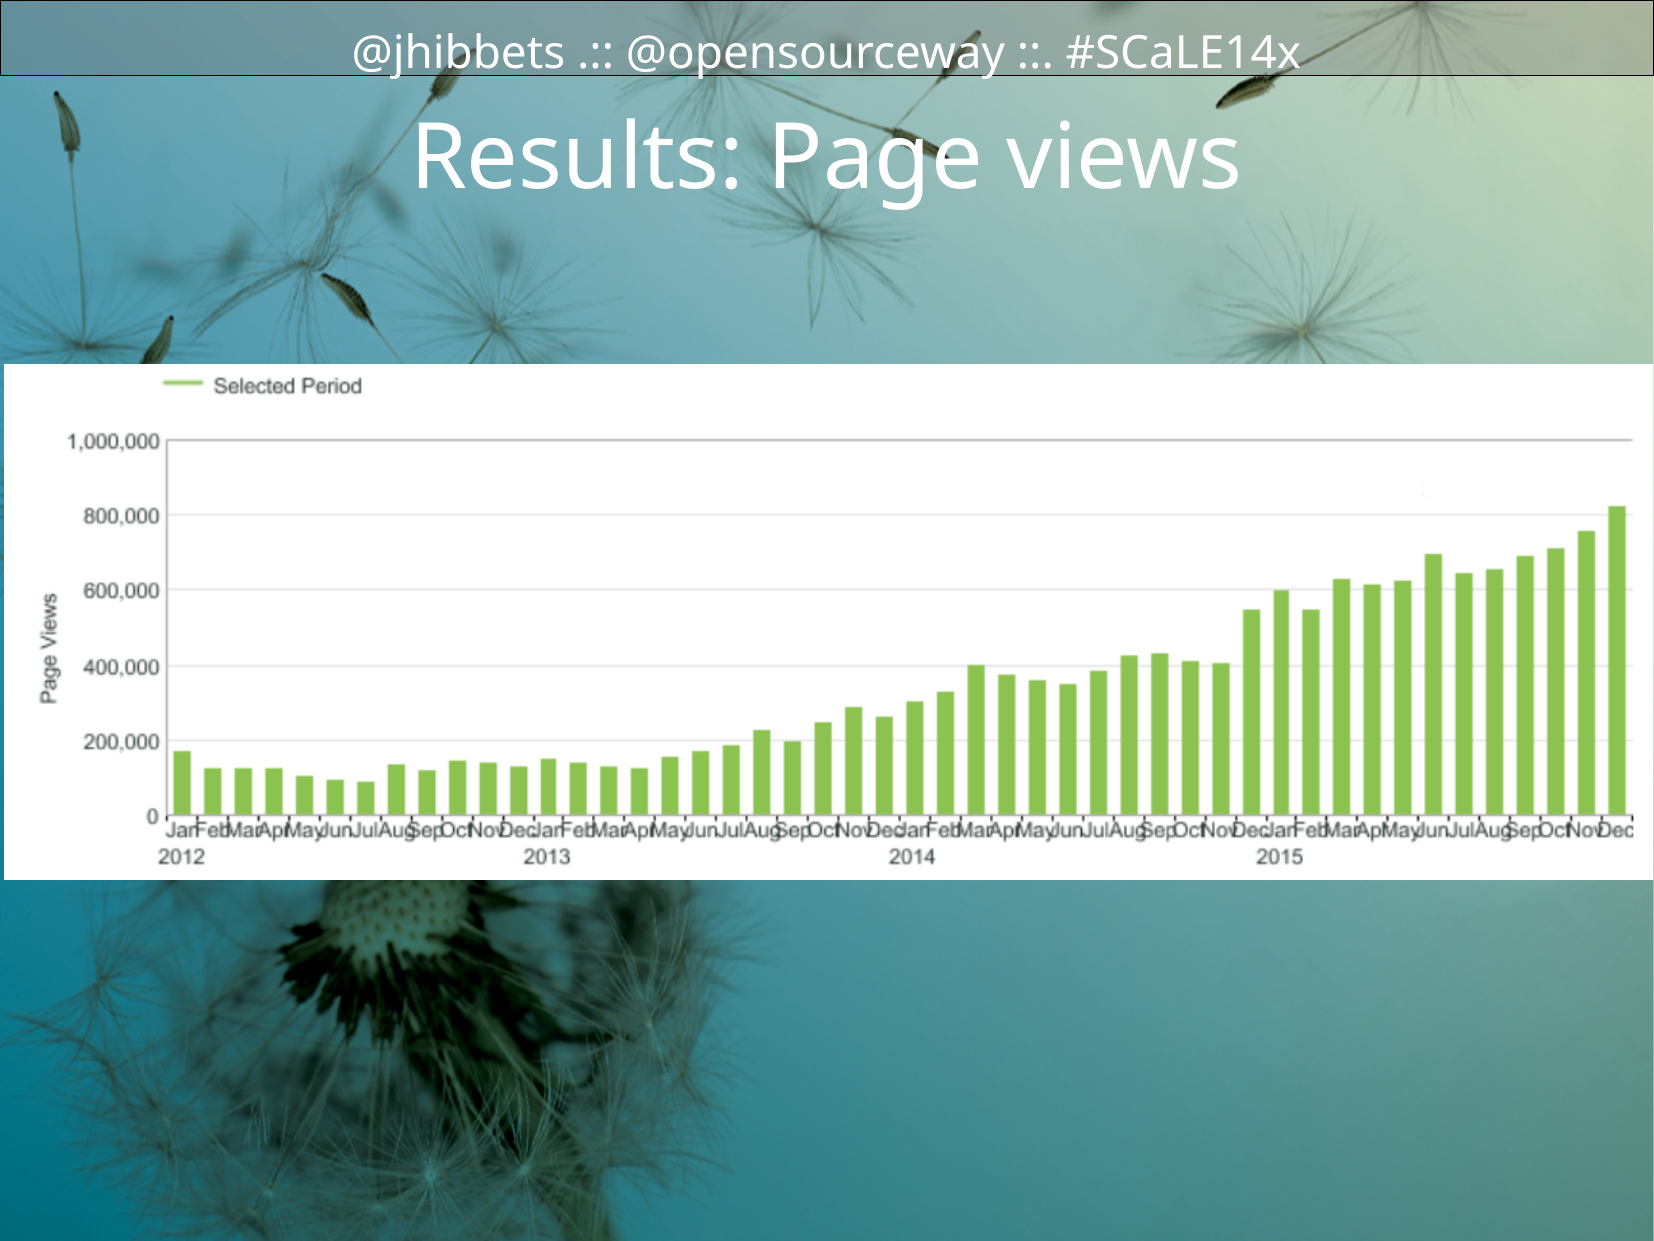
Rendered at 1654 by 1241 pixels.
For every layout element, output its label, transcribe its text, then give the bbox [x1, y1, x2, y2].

title Results: Page views [82, 49, 1571, 257]
picture [0, 76, 1654, 1241]
